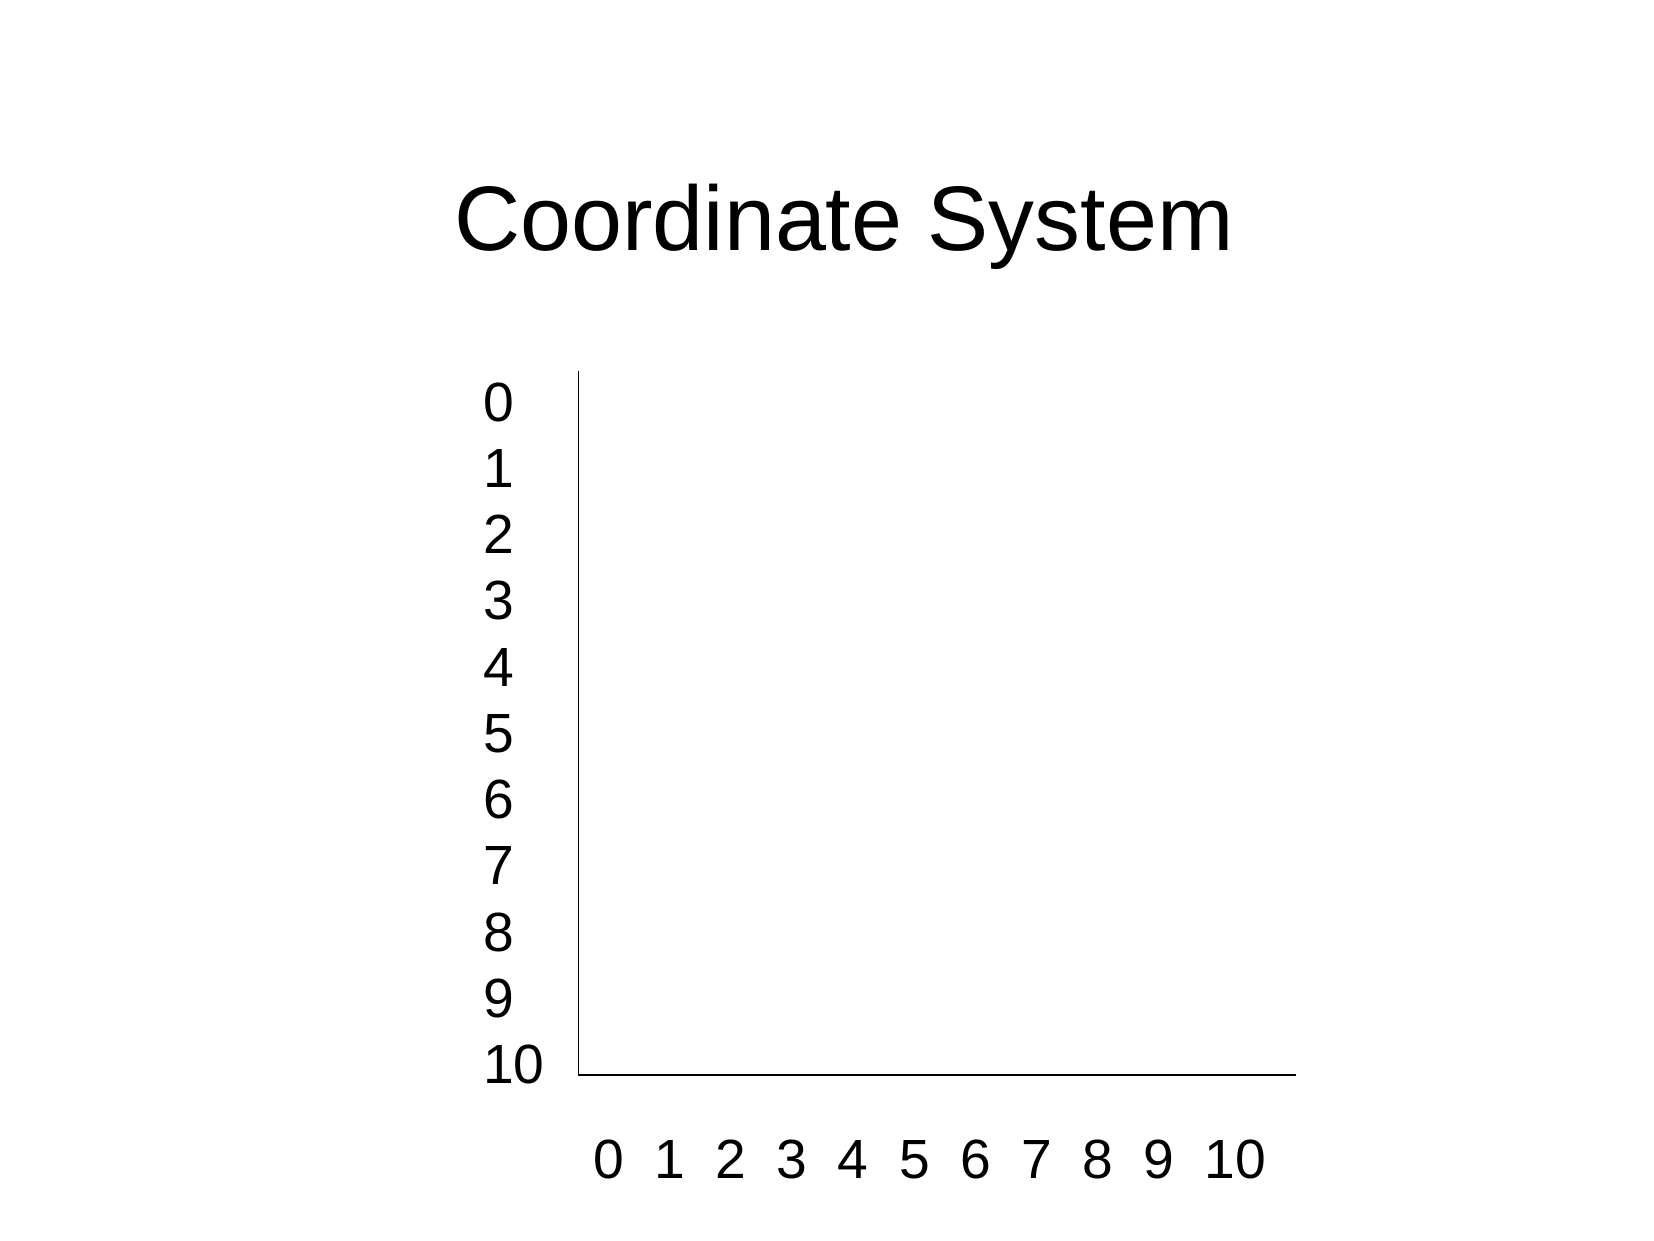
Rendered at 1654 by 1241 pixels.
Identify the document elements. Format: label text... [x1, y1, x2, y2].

text_box 0 1 2 3 4 5 6 7 8 9 10 [578, 1116, 1283, 1198]
title Coordinate System [124, 110, 1530, 317]
text_box 0 1 2 3 4 5 6 7 8 9 10 [468, 358, 560, 1103]
